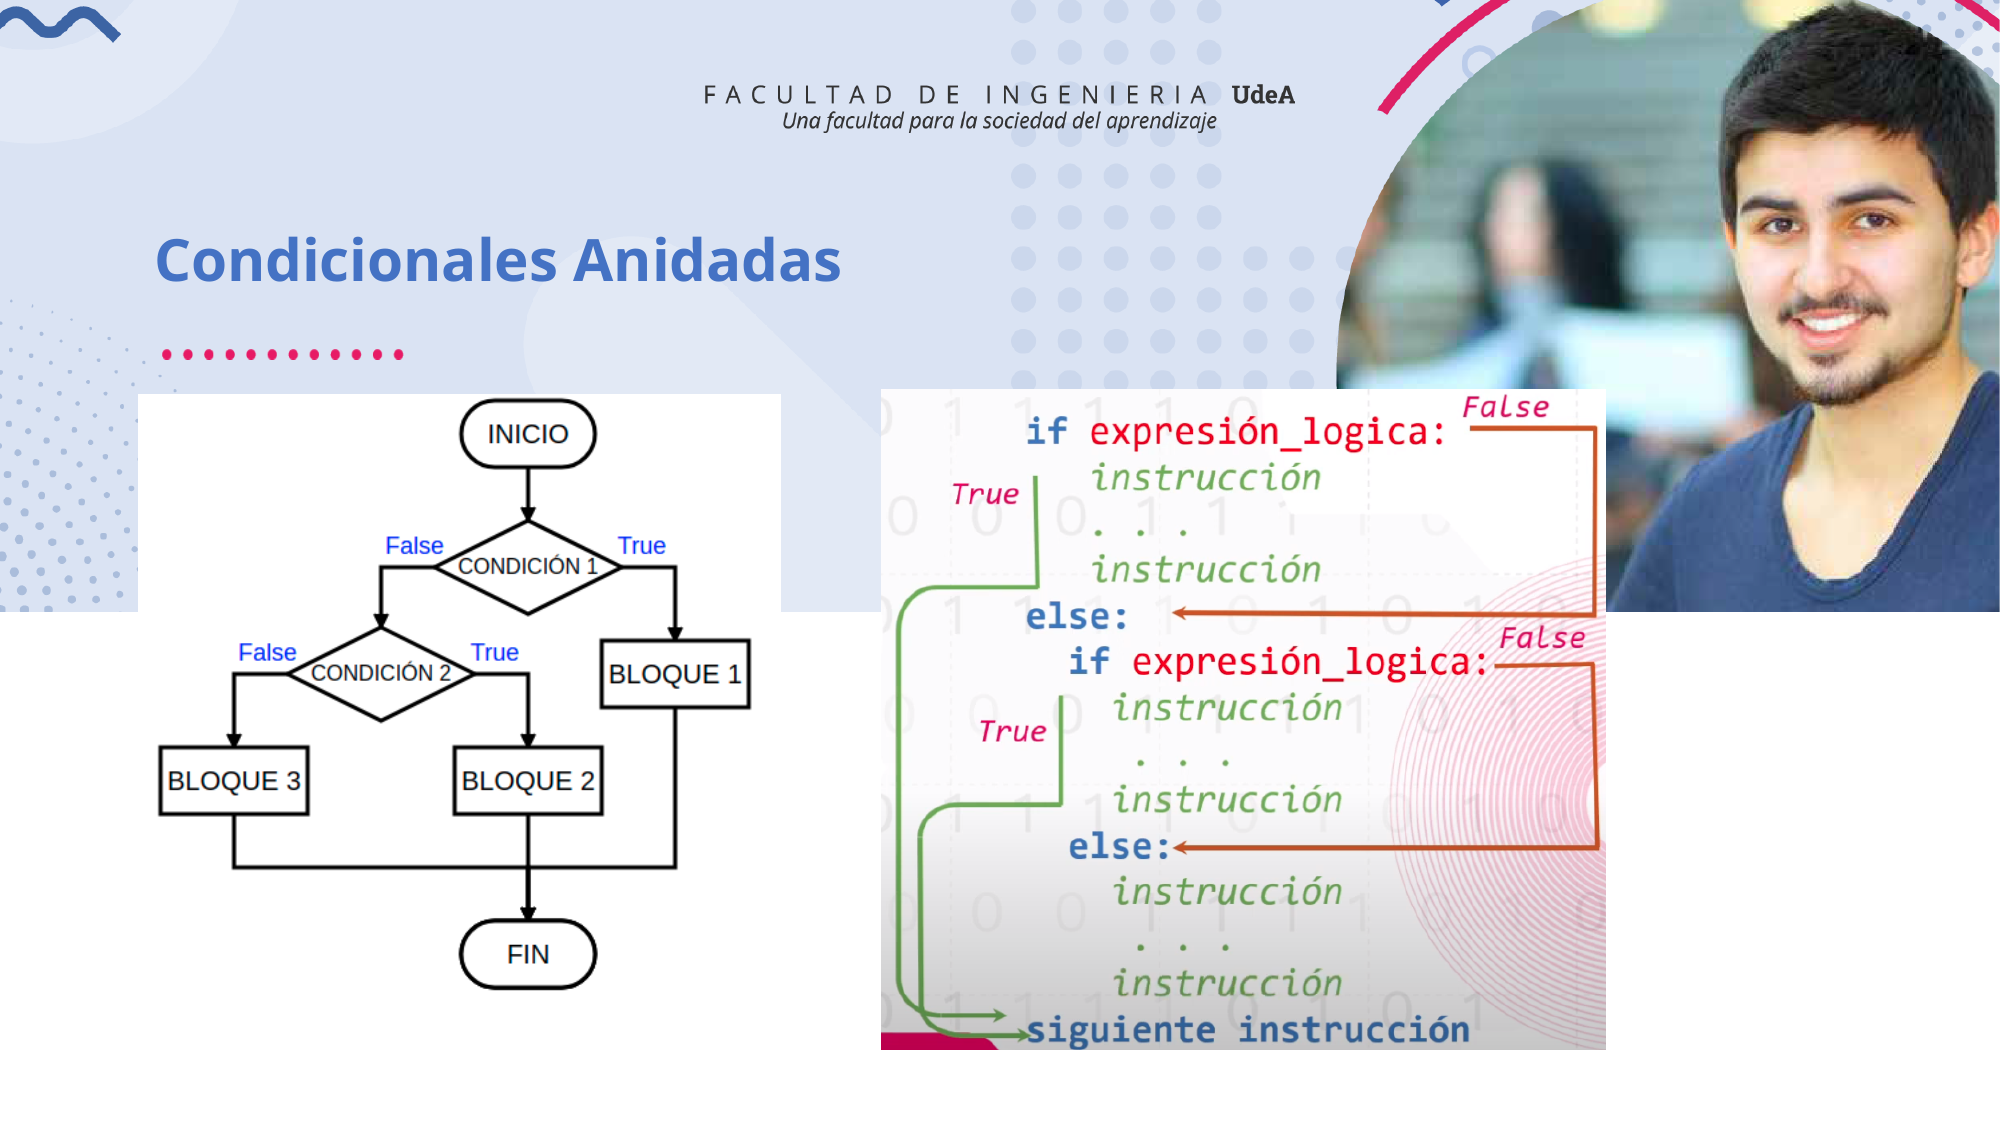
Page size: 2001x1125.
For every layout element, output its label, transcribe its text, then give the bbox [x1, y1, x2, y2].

text_box Condicionales Anidadas [139, 206, 1036, 318]
picture [0, 0, 2000, 1051]
